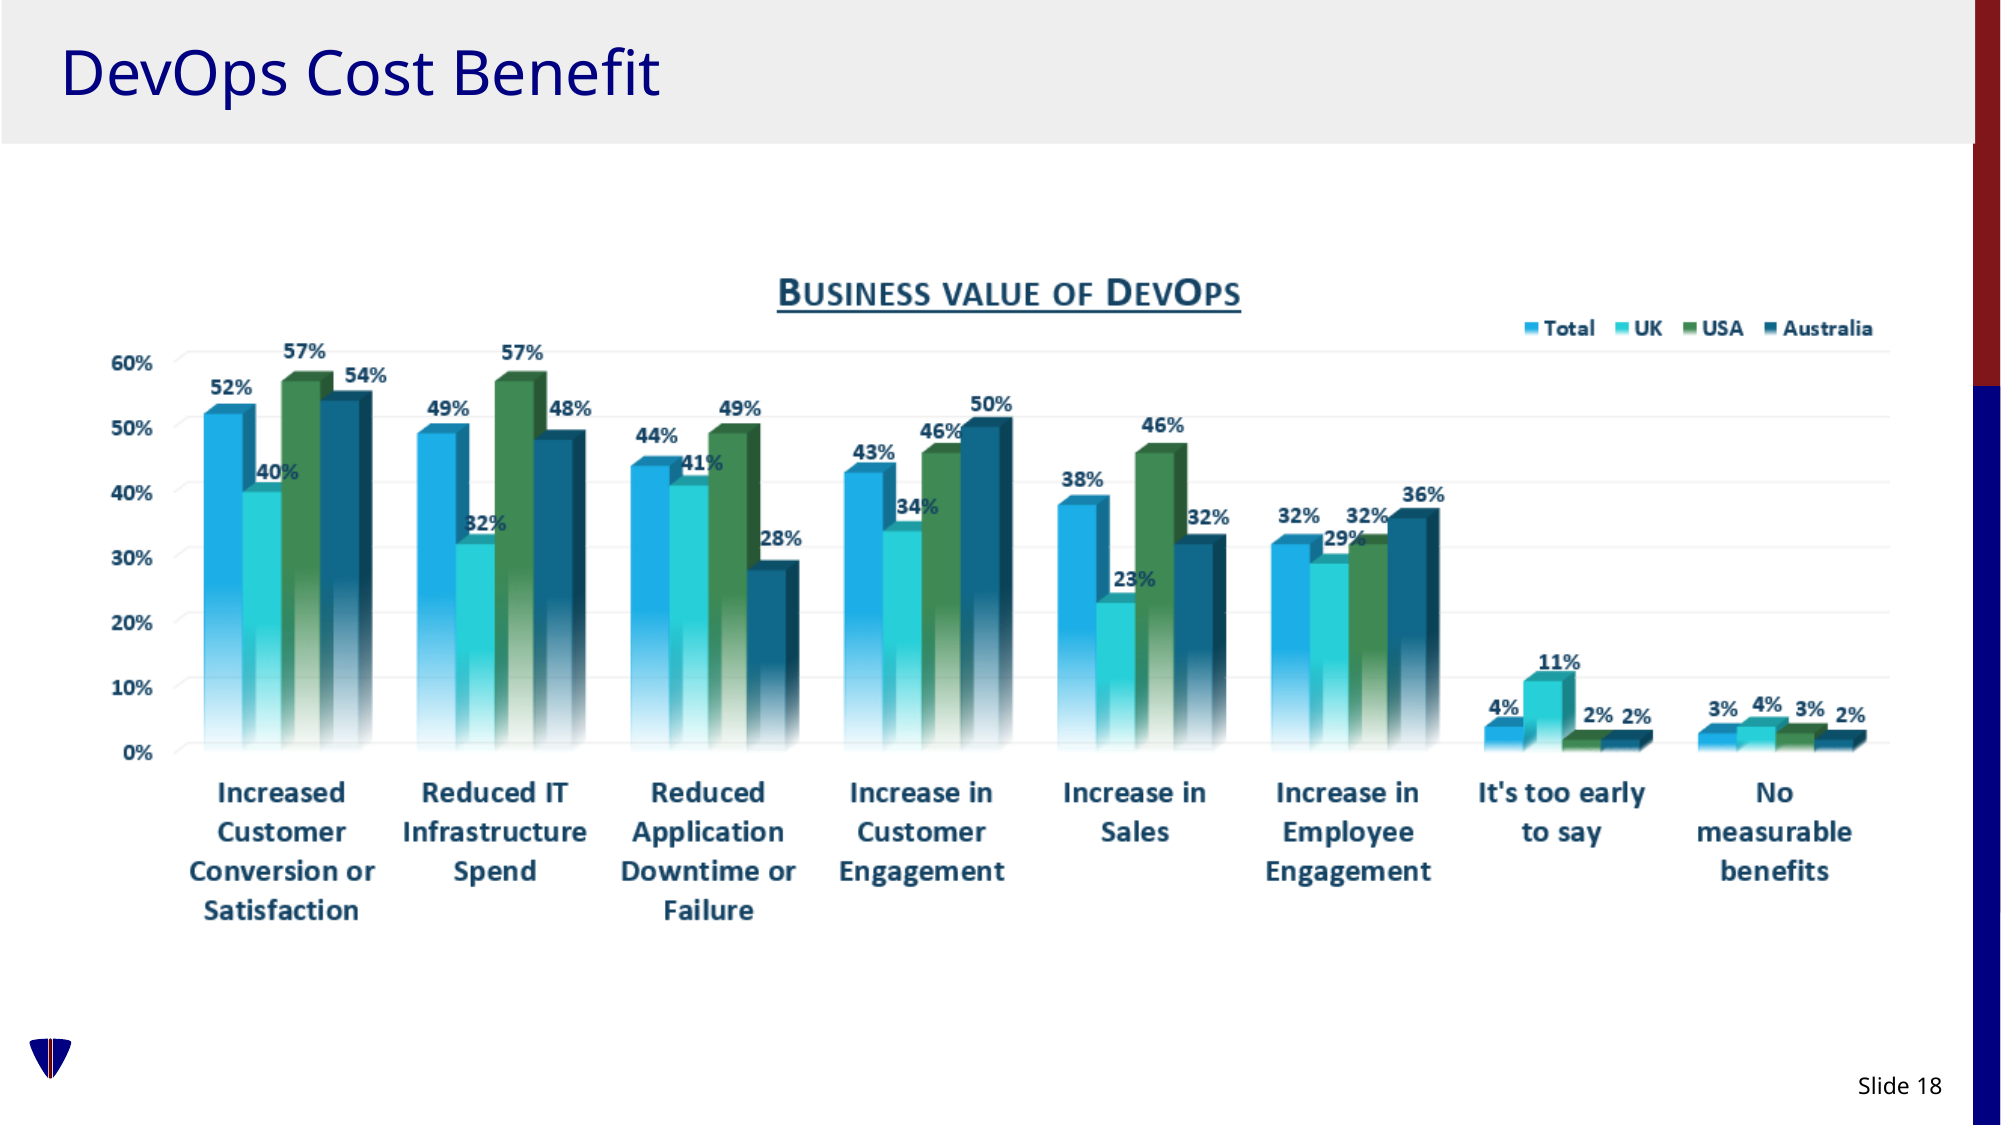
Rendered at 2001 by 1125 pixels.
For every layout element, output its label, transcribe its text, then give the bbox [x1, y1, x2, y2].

picture [103, 265, 1890, 952]
title DevOps Cost Benefit [1, 0, 1976, 144]
